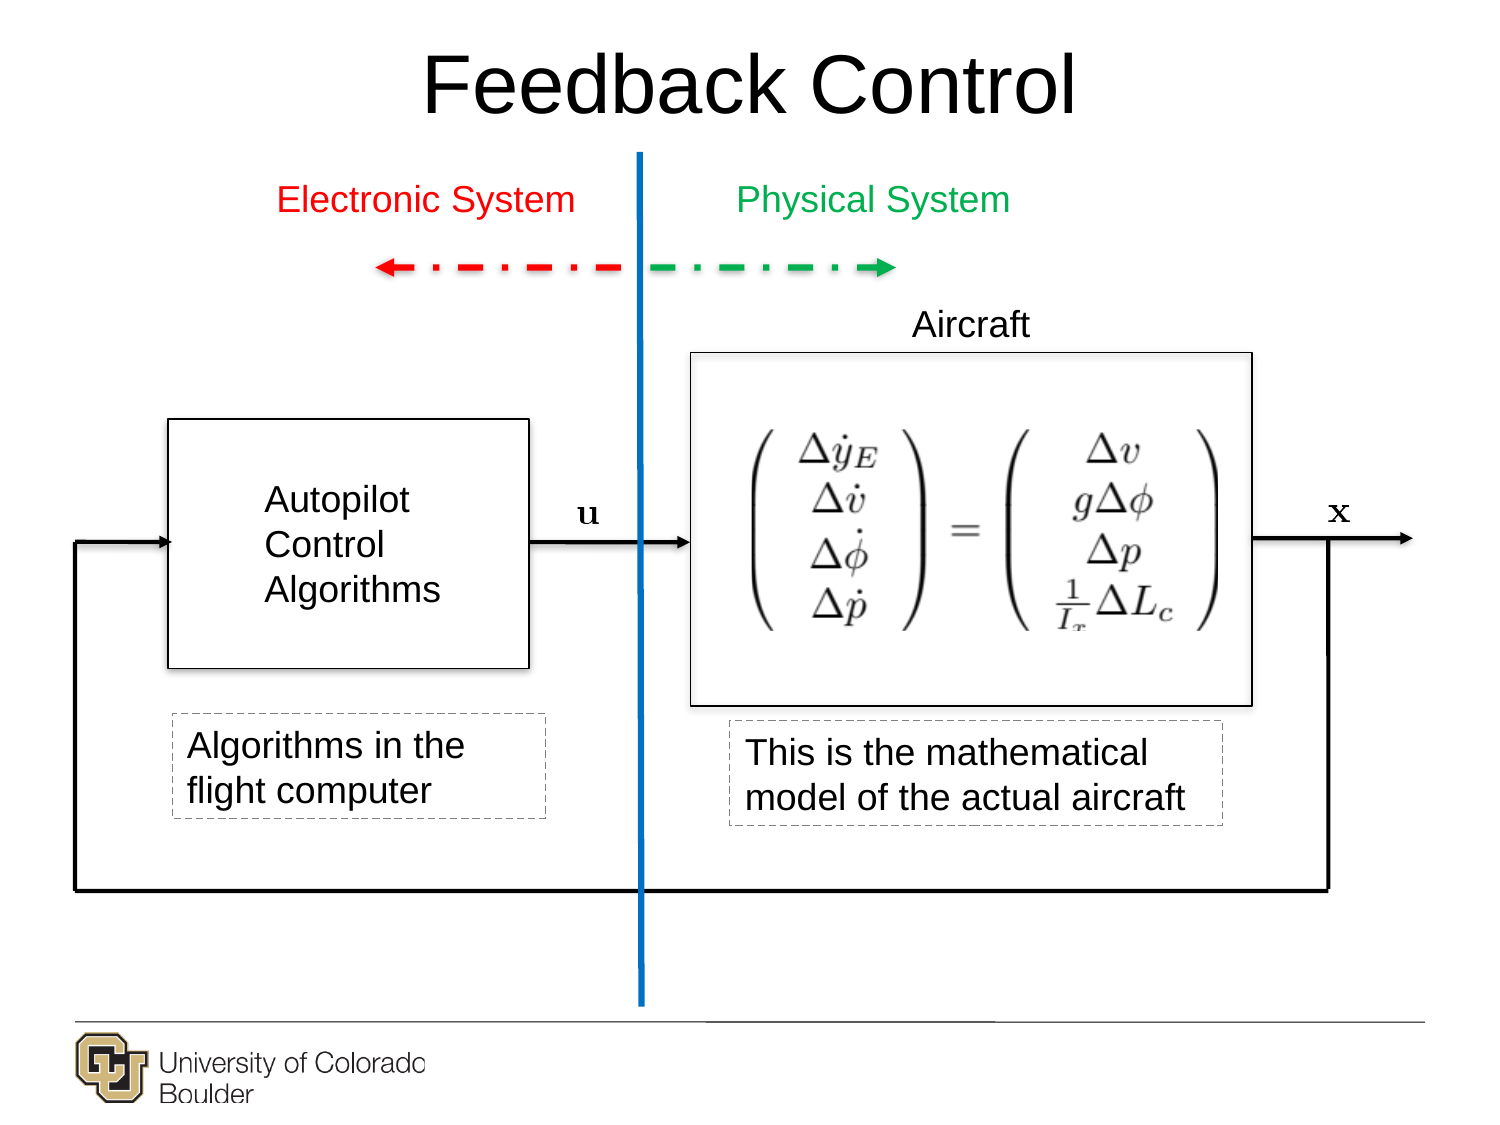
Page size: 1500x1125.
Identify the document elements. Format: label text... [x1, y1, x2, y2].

title Feedback Control [75, 26, 1425, 135]
picture [577, 507, 599, 524]
picture [751, 428, 1218, 631]
text_box Aircraft [897, 292, 1046, 353]
text_box [168, 419, 530, 669]
text_box Physical System [721, 168, 1026, 228]
text_box This is the mathematical model of the actual aircraft [729, 720, 1223, 826]
picture [1328, 505, 1350, 522]
text_box Electronic System [261, 168, 591, 228]
text_box Algorithms in the flight computer [172, 713, 546, 819]
text_box Autopilot Control Algorithms [249, 467, 456, 618]
